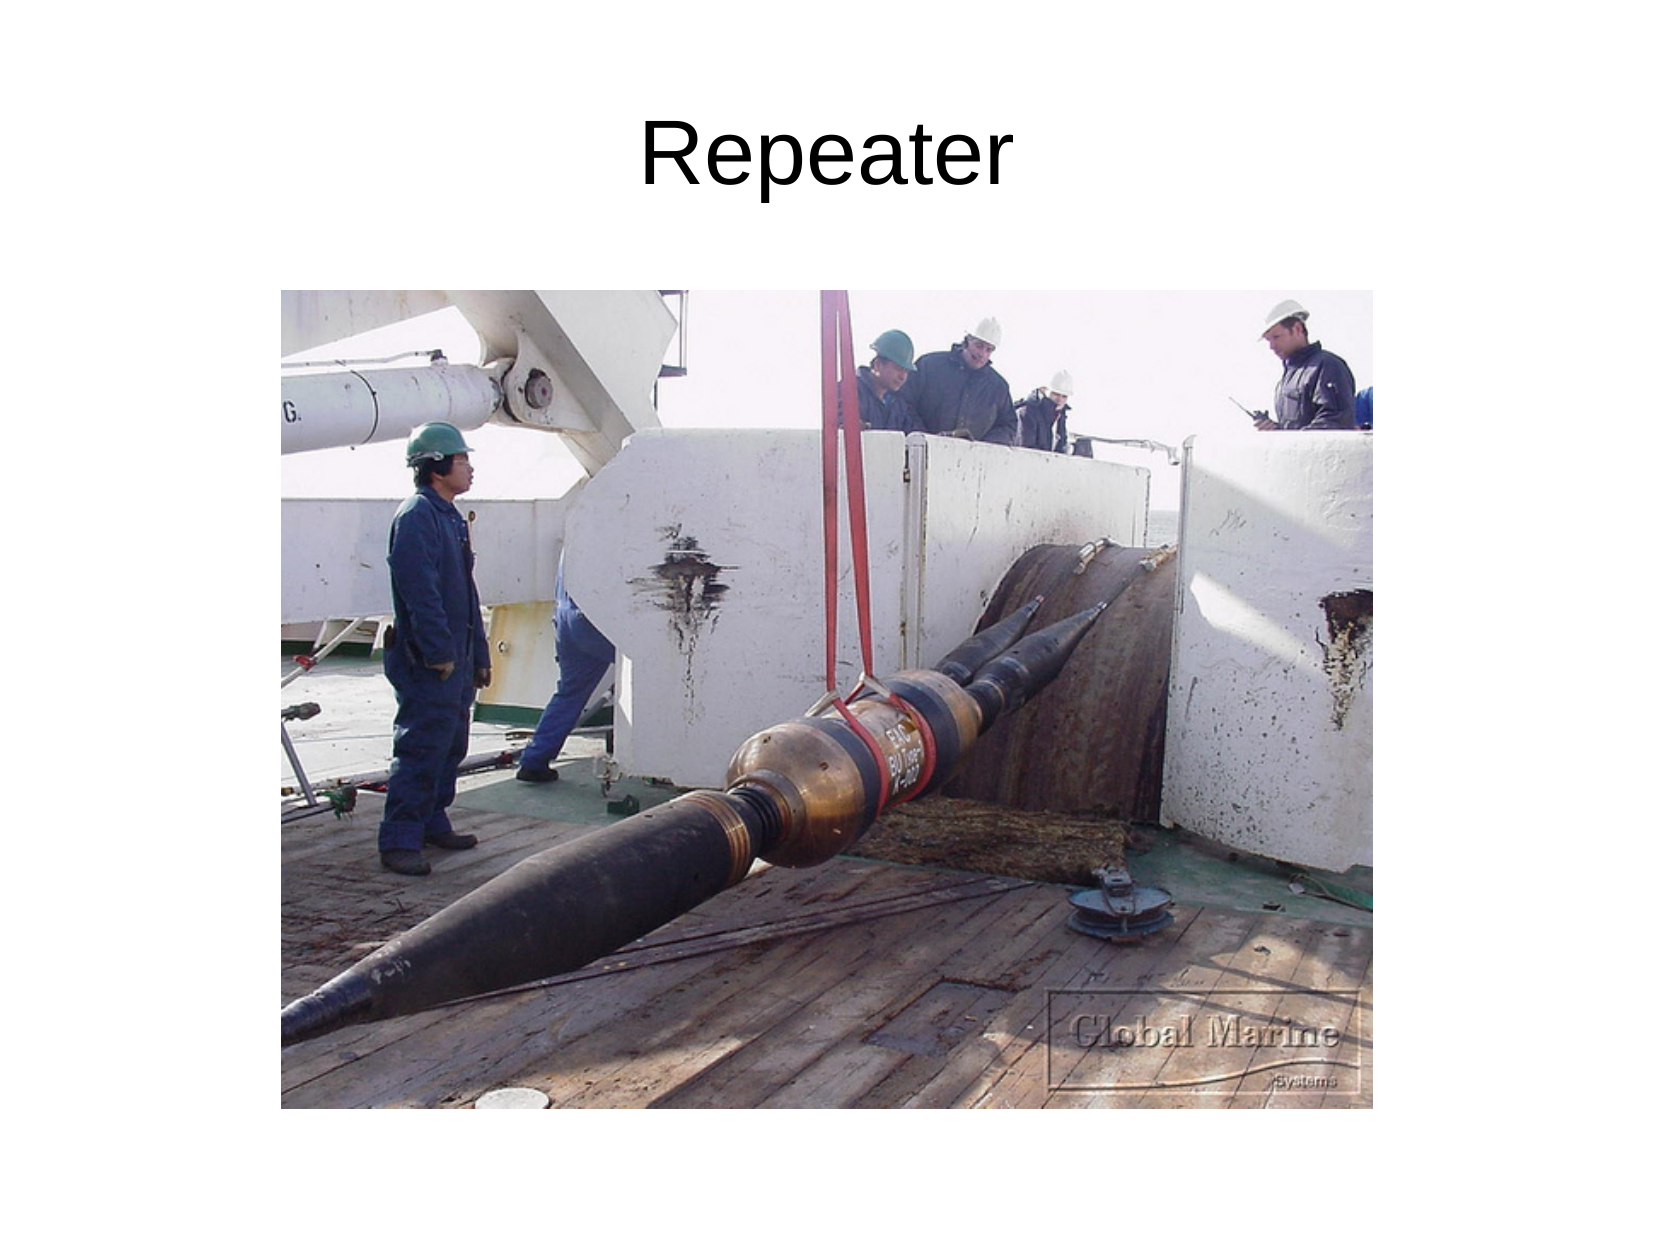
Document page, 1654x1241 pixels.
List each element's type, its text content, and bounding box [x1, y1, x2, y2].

title Repeater [82, 49, 1571, 257]
picture [281, 290, 1373, 1109]
